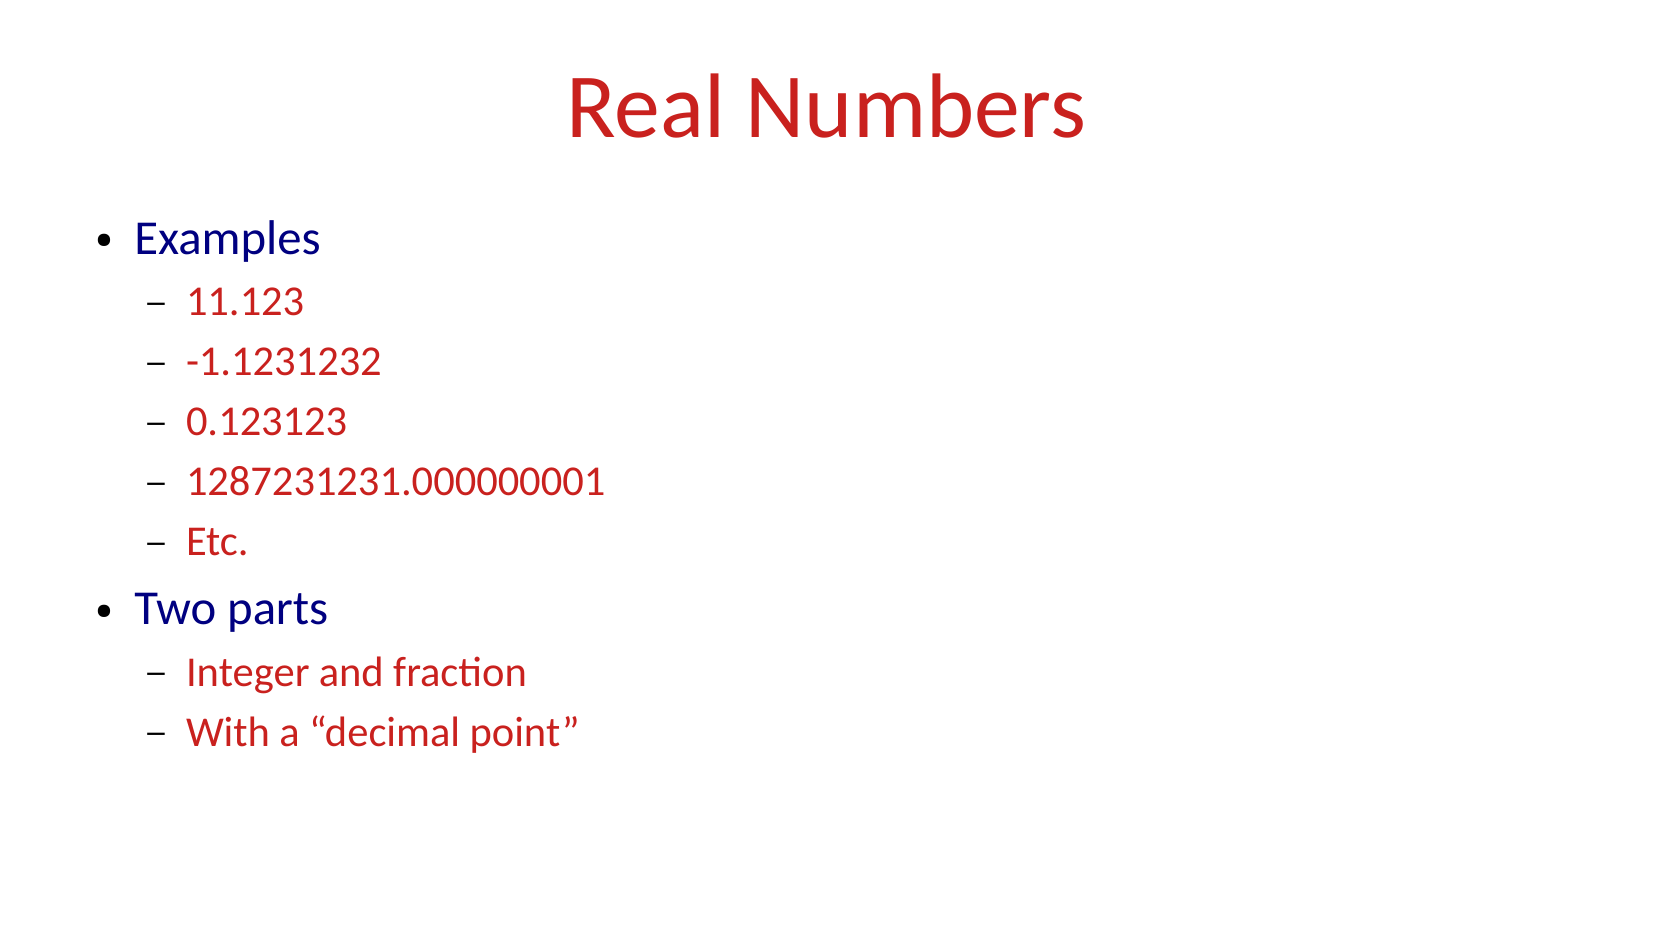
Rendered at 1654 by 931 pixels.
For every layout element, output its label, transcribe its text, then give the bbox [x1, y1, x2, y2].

title Real Numbers [82, 37, 1571, 193]
list Examples 11.123 -1.1231232 0.123123 1287231231.000000001 Etc. Two parts Integer and fraction With a “decimal point” [82, 217, 1571, 758]
